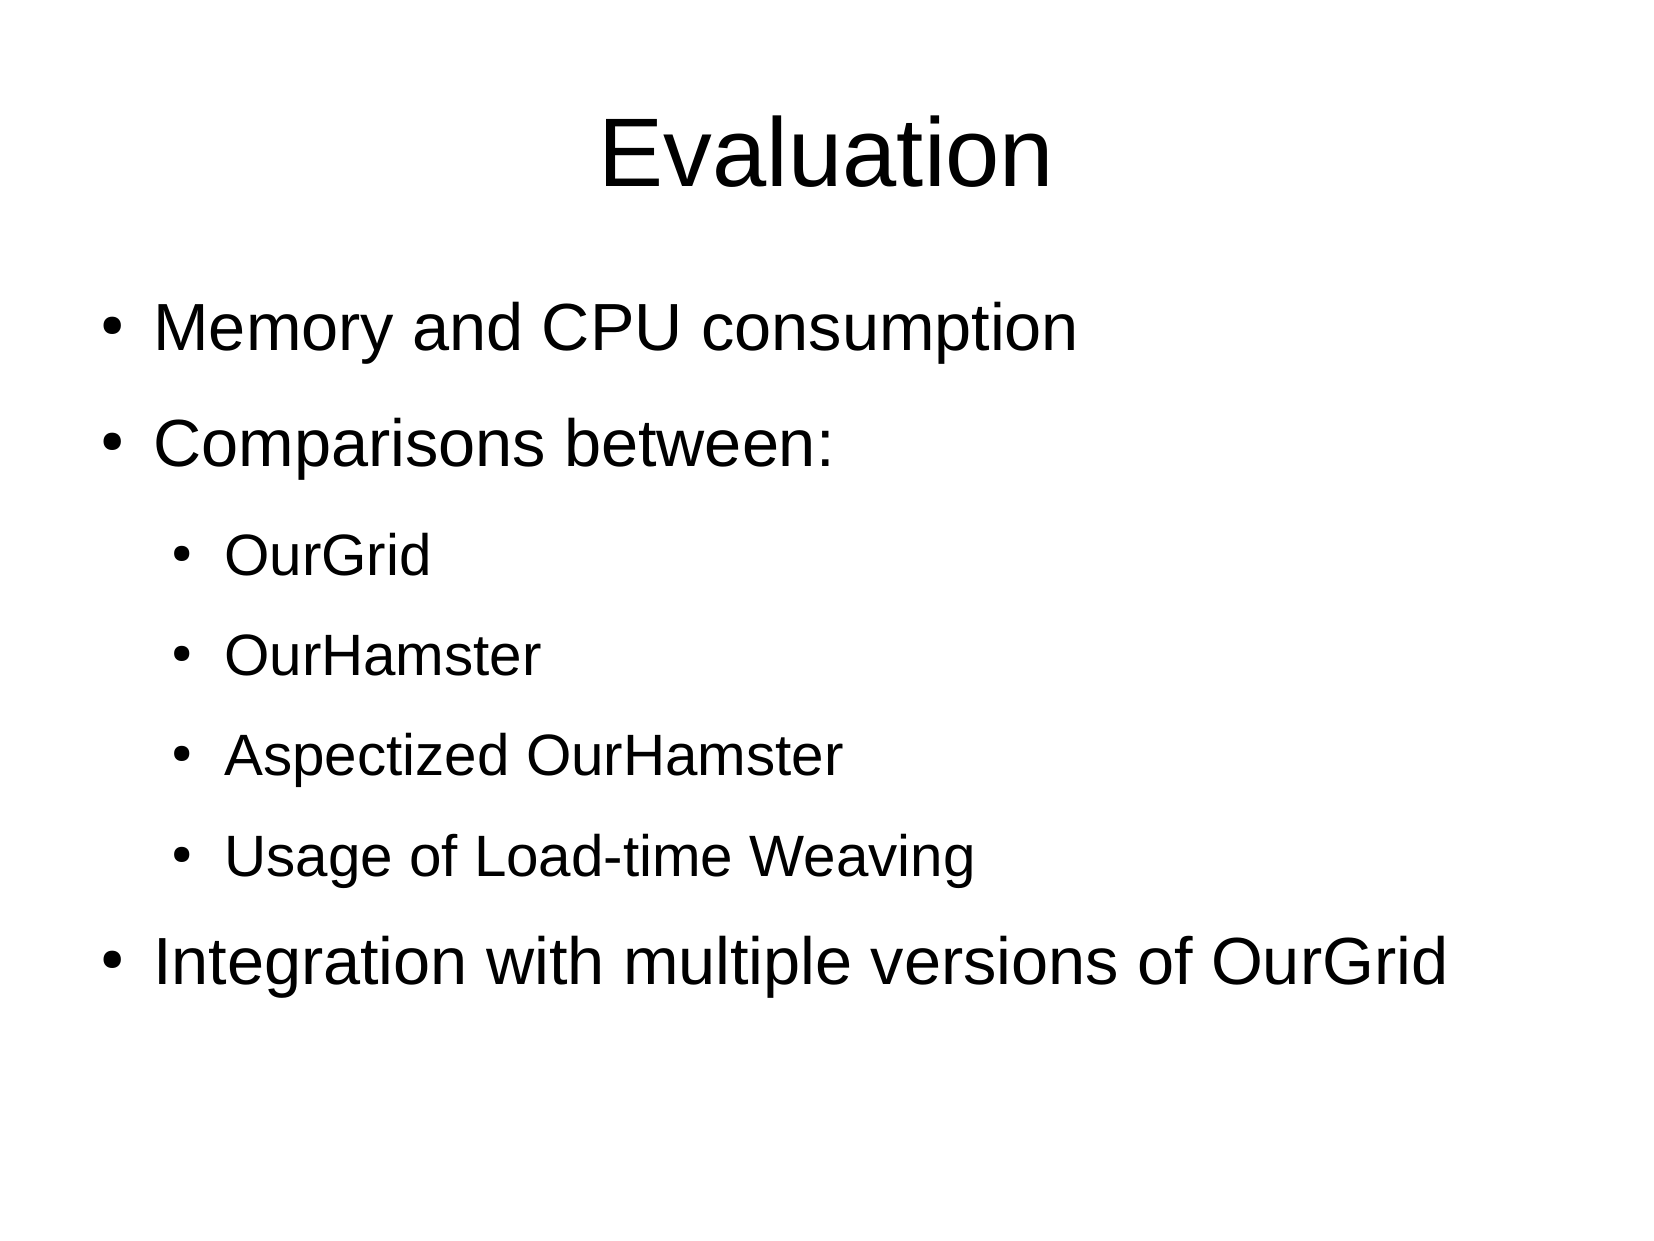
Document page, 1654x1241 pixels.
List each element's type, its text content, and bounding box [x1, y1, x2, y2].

title Evaluation [82, 49, 1571, 257]
list Memory and CPU consumption Comparisons between: OurGrid OurHamster Aspectized OurHamster Usage of Load-time Weaving Integration with multiple versions of OurGrid [82, 290, 1571, 1109]
